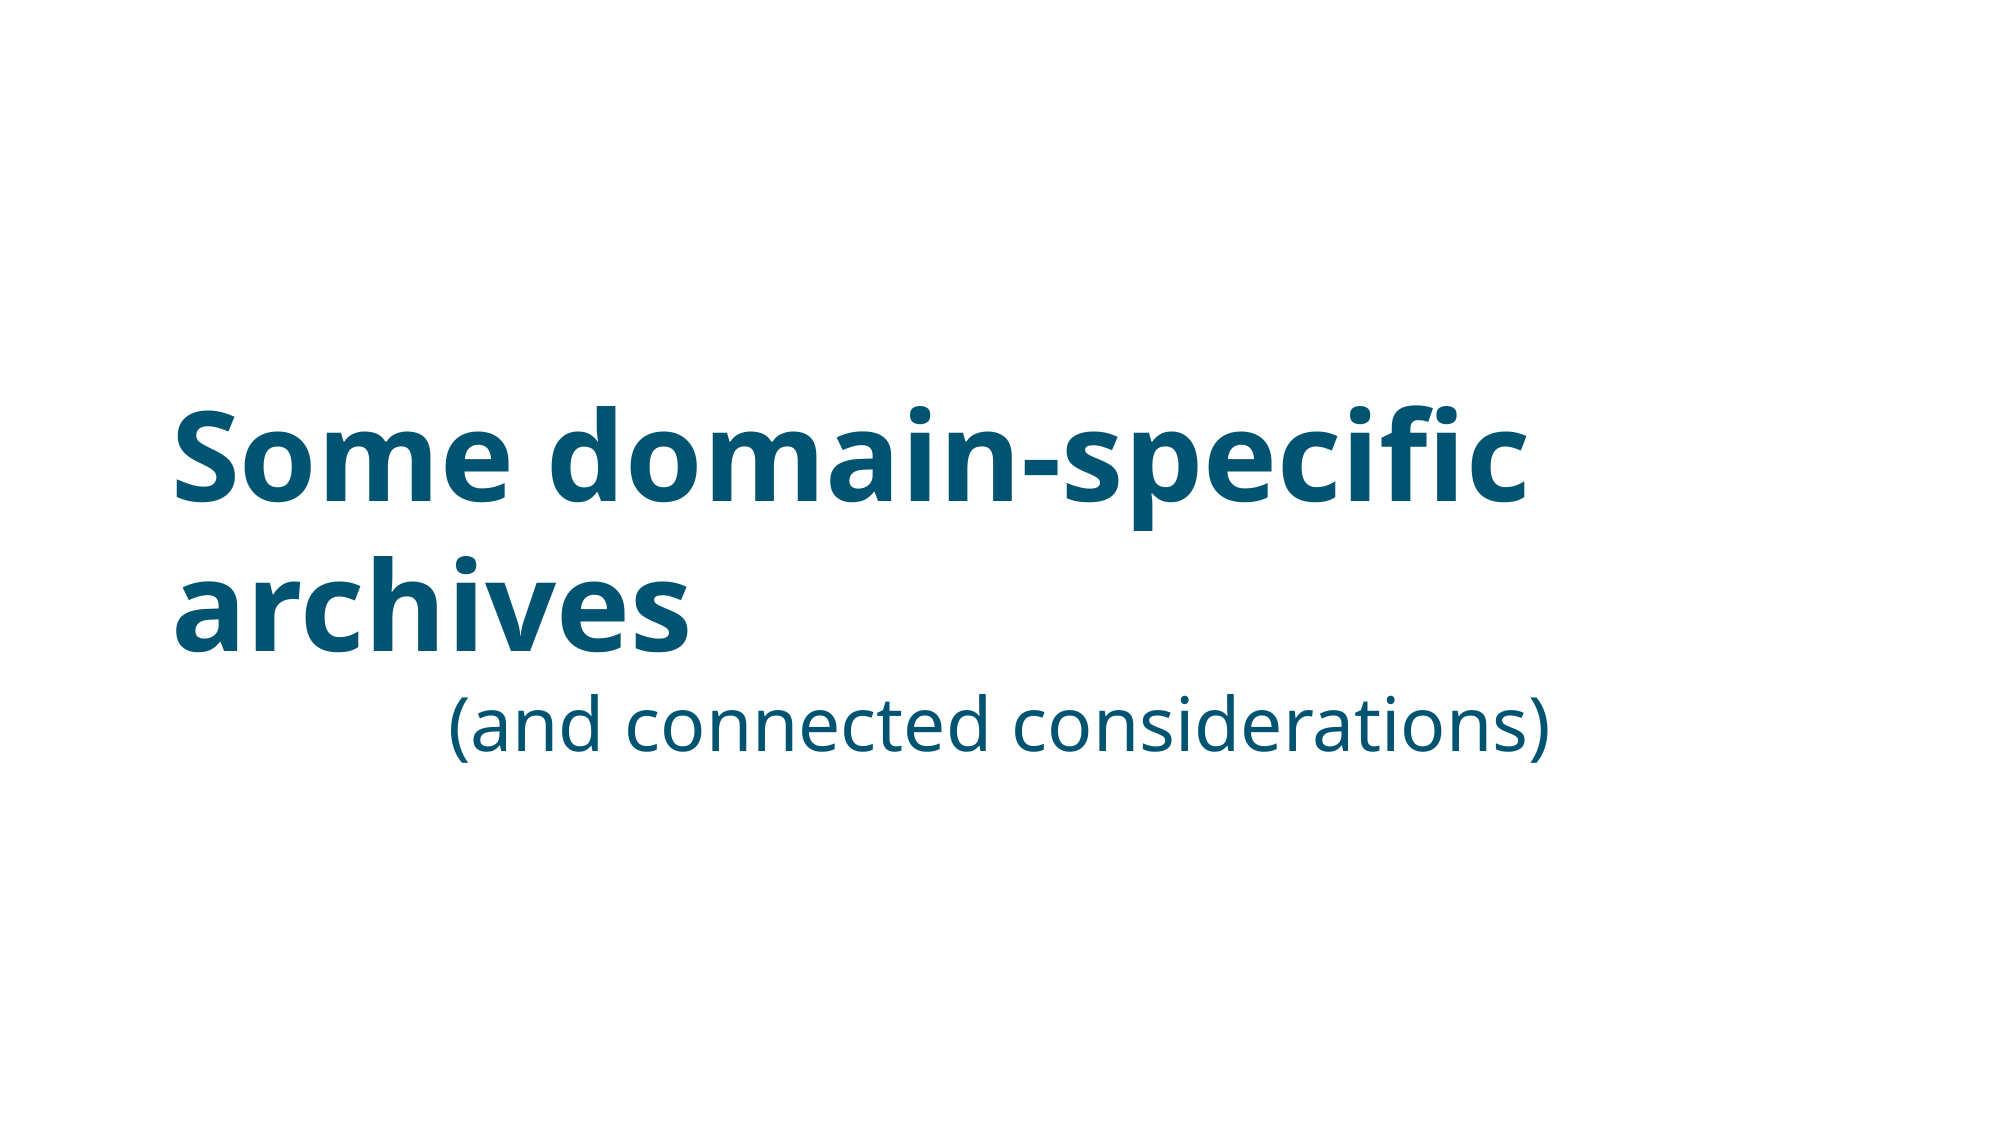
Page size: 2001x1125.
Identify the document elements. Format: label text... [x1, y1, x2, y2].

text_box Some domain-specific archives (and connected considerations) [156, 368, 1844, 684]
